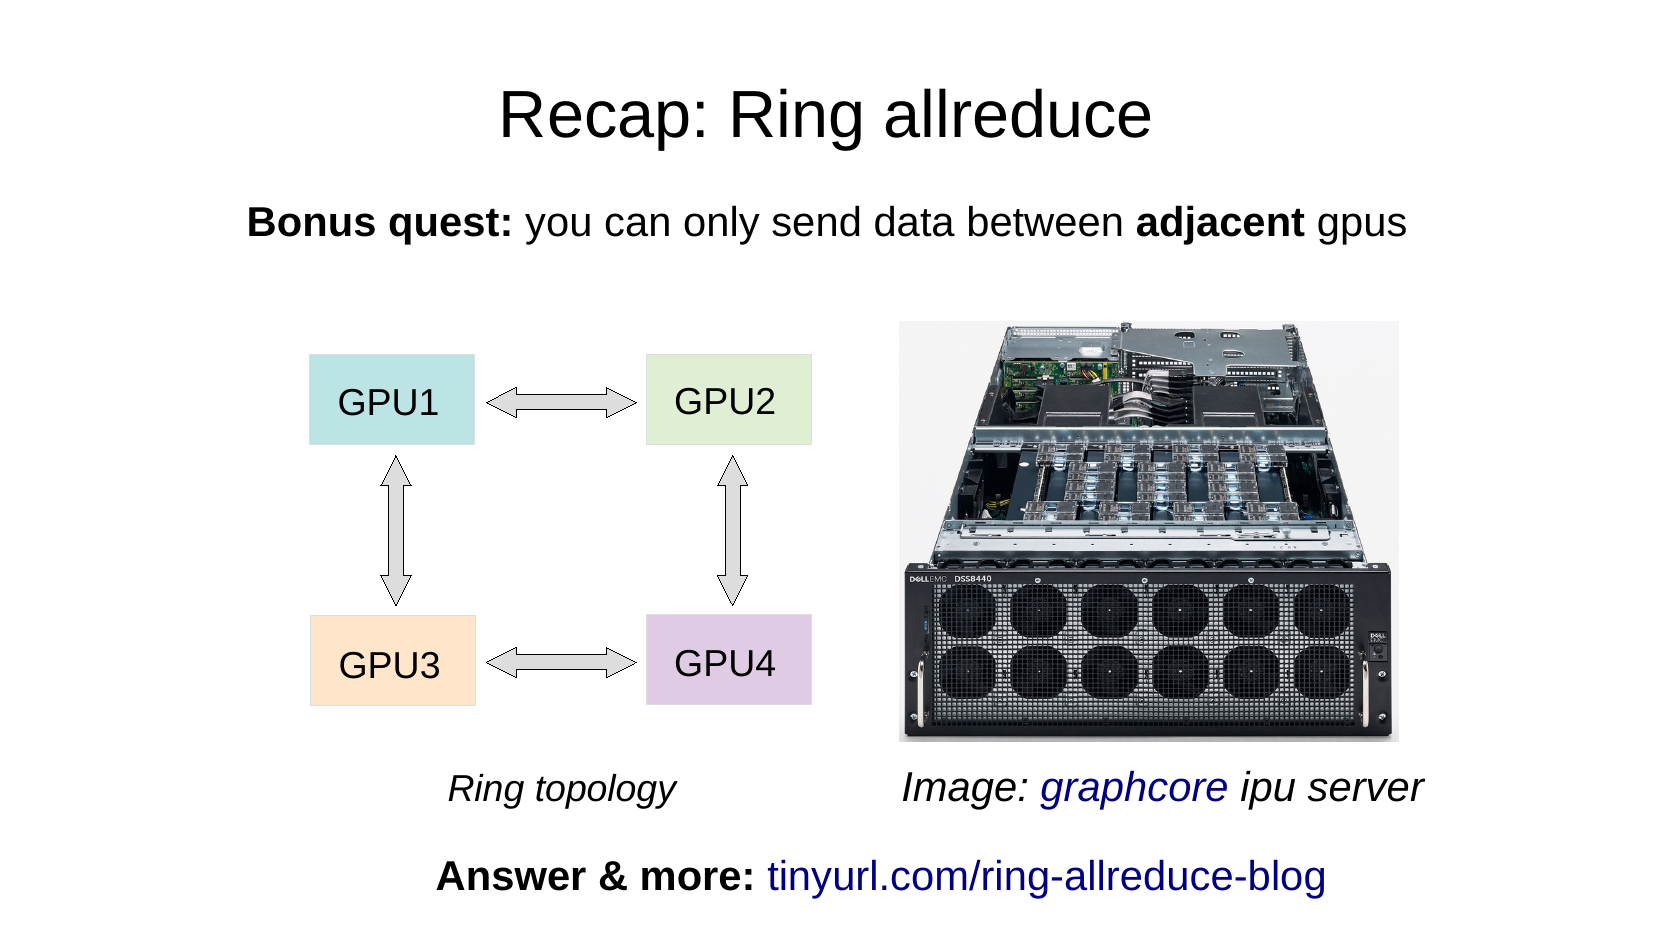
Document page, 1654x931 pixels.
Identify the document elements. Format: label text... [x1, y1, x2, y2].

text_box Image: graphcore ipu server [849, 756, 1476, 845]
text_box Answer & more: tinyurl.com/ring-allreduce-blog [420, 845, 1654, 931]
text_box [380, 455, 412, 606]
text_box [310, 615, 476, 706]
text_box Ring topology [352, 760, 772, 859]
text_box [646, 614, 812, 705]
text_box [486, 647, 637, 678]
text_box [646, 393, 812, 445]
text_box Bonus quest: you can only send data between adjacent gpus [91, 98, 1563, 393]
text_box GPU4 [659, 634, 852, 692]
text_box [717, 455, 748, 606]
picture [899, 321, 1399, 742]
text_box [309, 393, 475, 445]
text_box GPU3 [323, 636, 516, 694]
text_box [486, 387, 637, 418]
text_box GPU1 [322, 393, 515, 432]
text_box GPU2 [659, 393, 852, 430]
title Recap: Ring allreduce [82, 37, 1571, 193]
